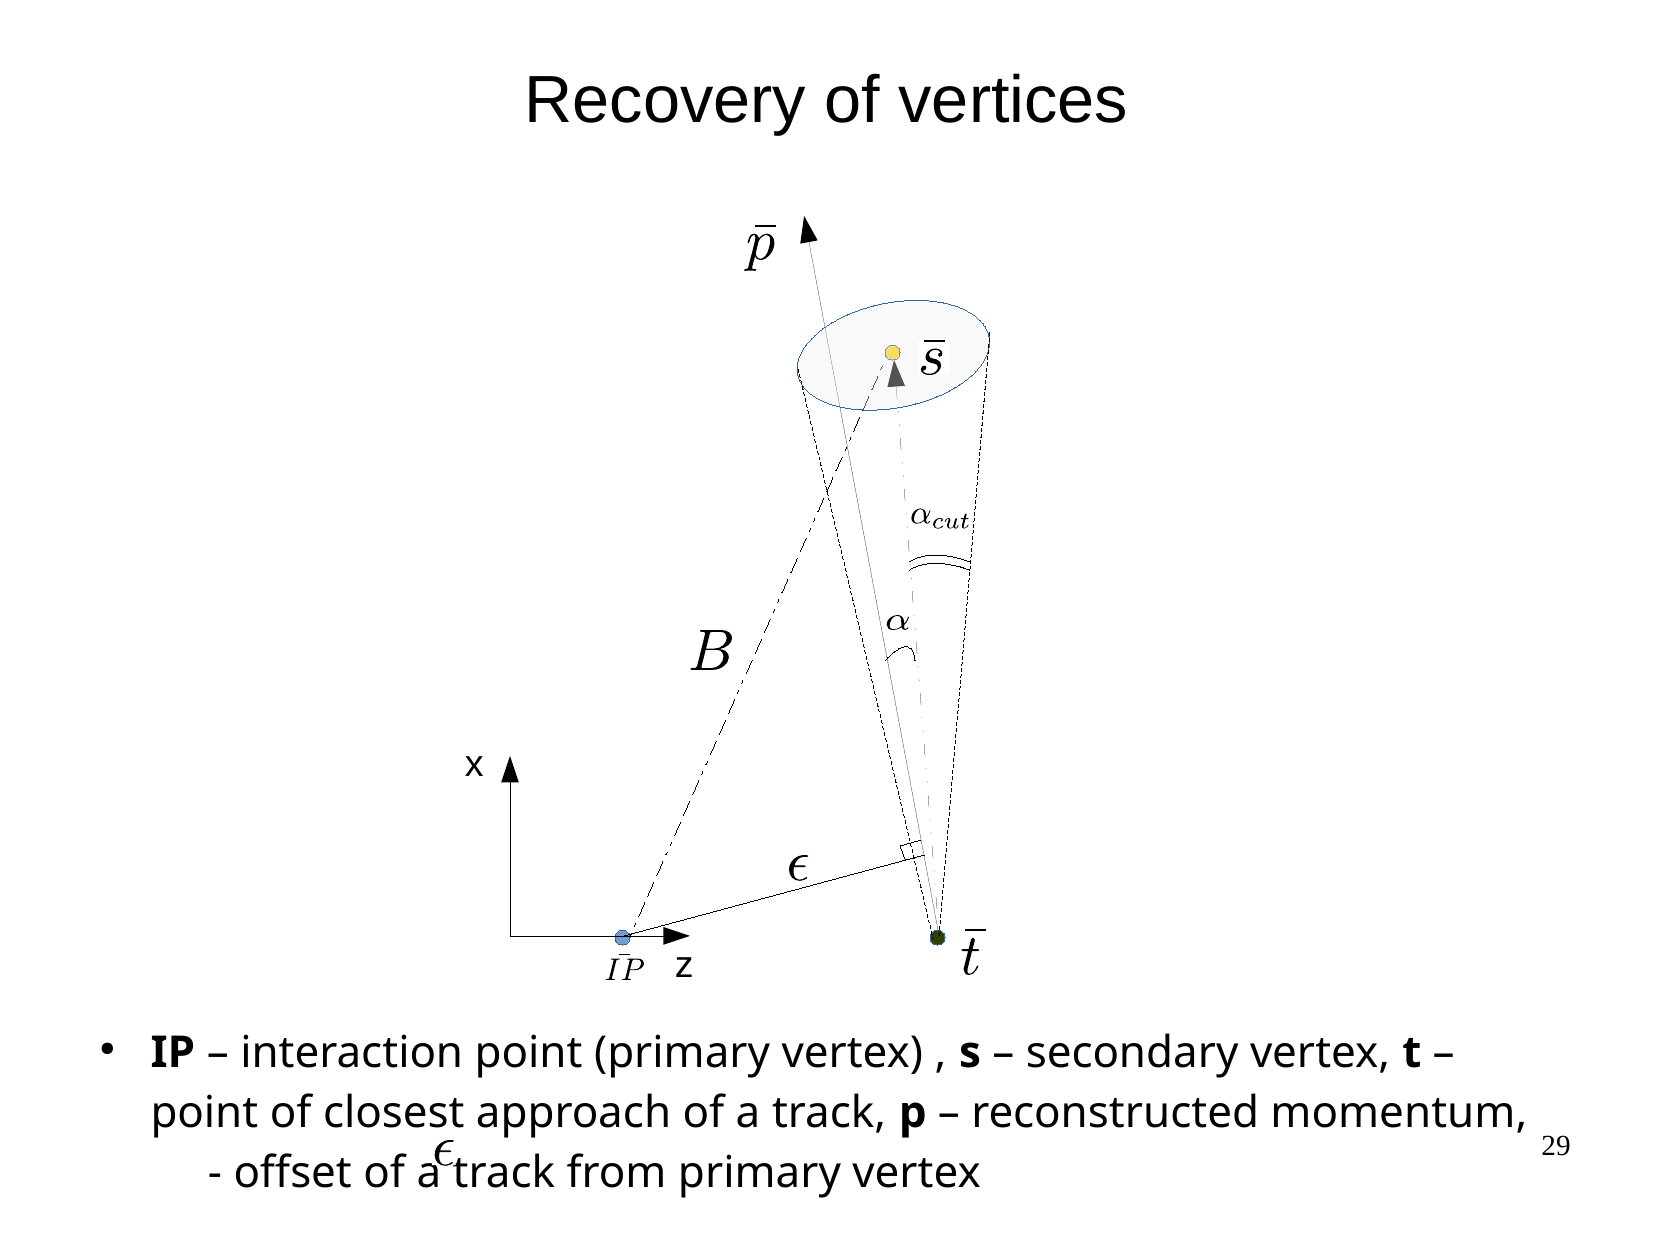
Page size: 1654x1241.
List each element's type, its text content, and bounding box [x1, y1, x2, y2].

title Recovery of vertices [82, 46, 1571, 154]
text_box x [450, 735, 499, 792]
text_box [797, 300, 990, 411]
text_box [604, 954, 646, 980]
text_box [910, 508, 970, 529]
text_box [615, 937, 631, 946]
list IP – interaction point (primary vertex) , s – secondary vertex, t – point of closest approach of a track, p – reconstructed momentum, - offset of a track from primary vertex [82, 1020, 1531, 1201]
text_box [786, 855, 811, 881]
text_box [743, 225, 781, 271]
text_box [930, 930, 946, 946]
text_box [431, 1140, 456, 1166]
text_box [687, 630, 736, 670]
text_box z [660, 935, 709, 993]
text_box [960, 929, 991, 976]
text_box [885, 615, 911, 631]
text_box [615, 930, 630, 936]
